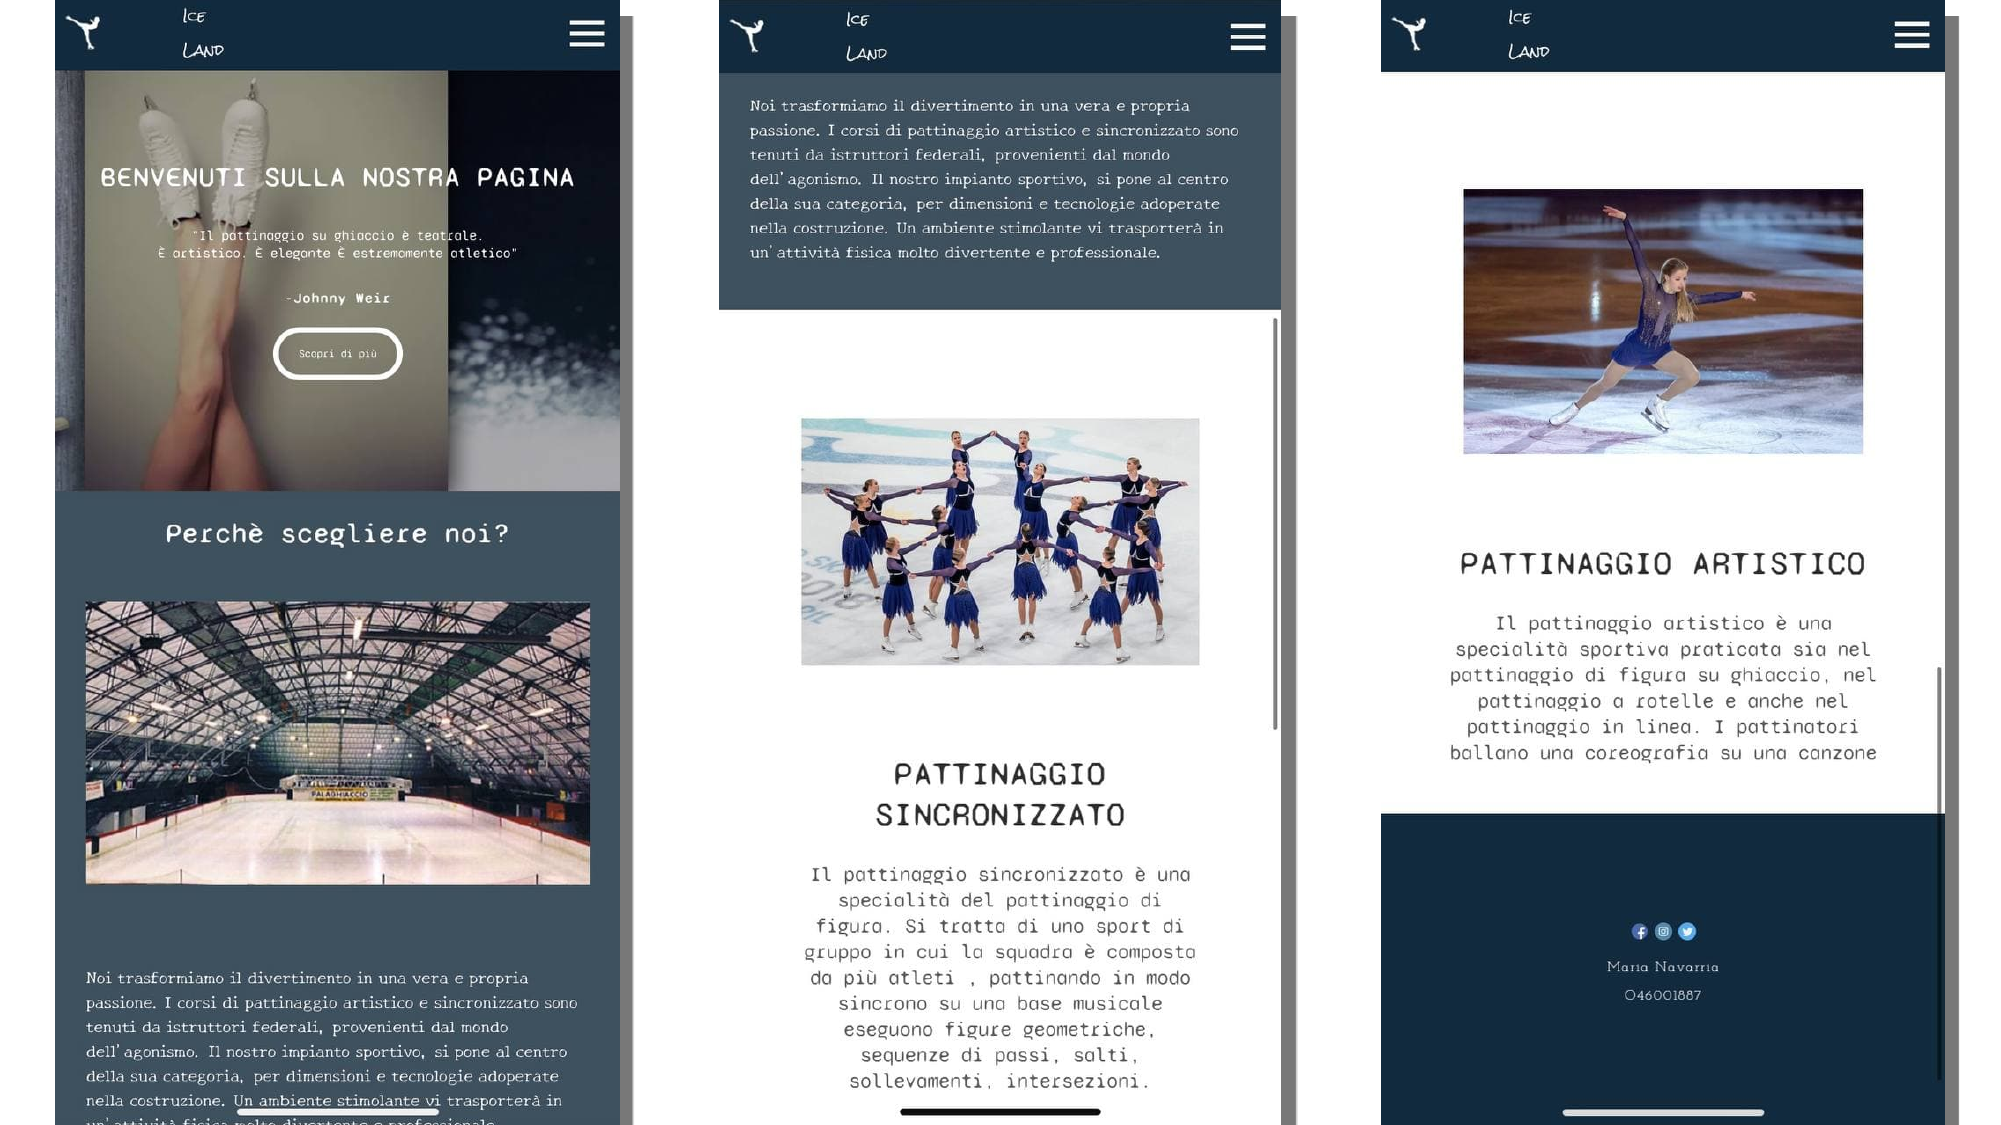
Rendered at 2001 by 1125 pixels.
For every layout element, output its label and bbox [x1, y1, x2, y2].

picture [1381, 0, 1945, 1125]
picture [55, 0, 620, 1125]
picture [719, 0, 1281, 1125]
